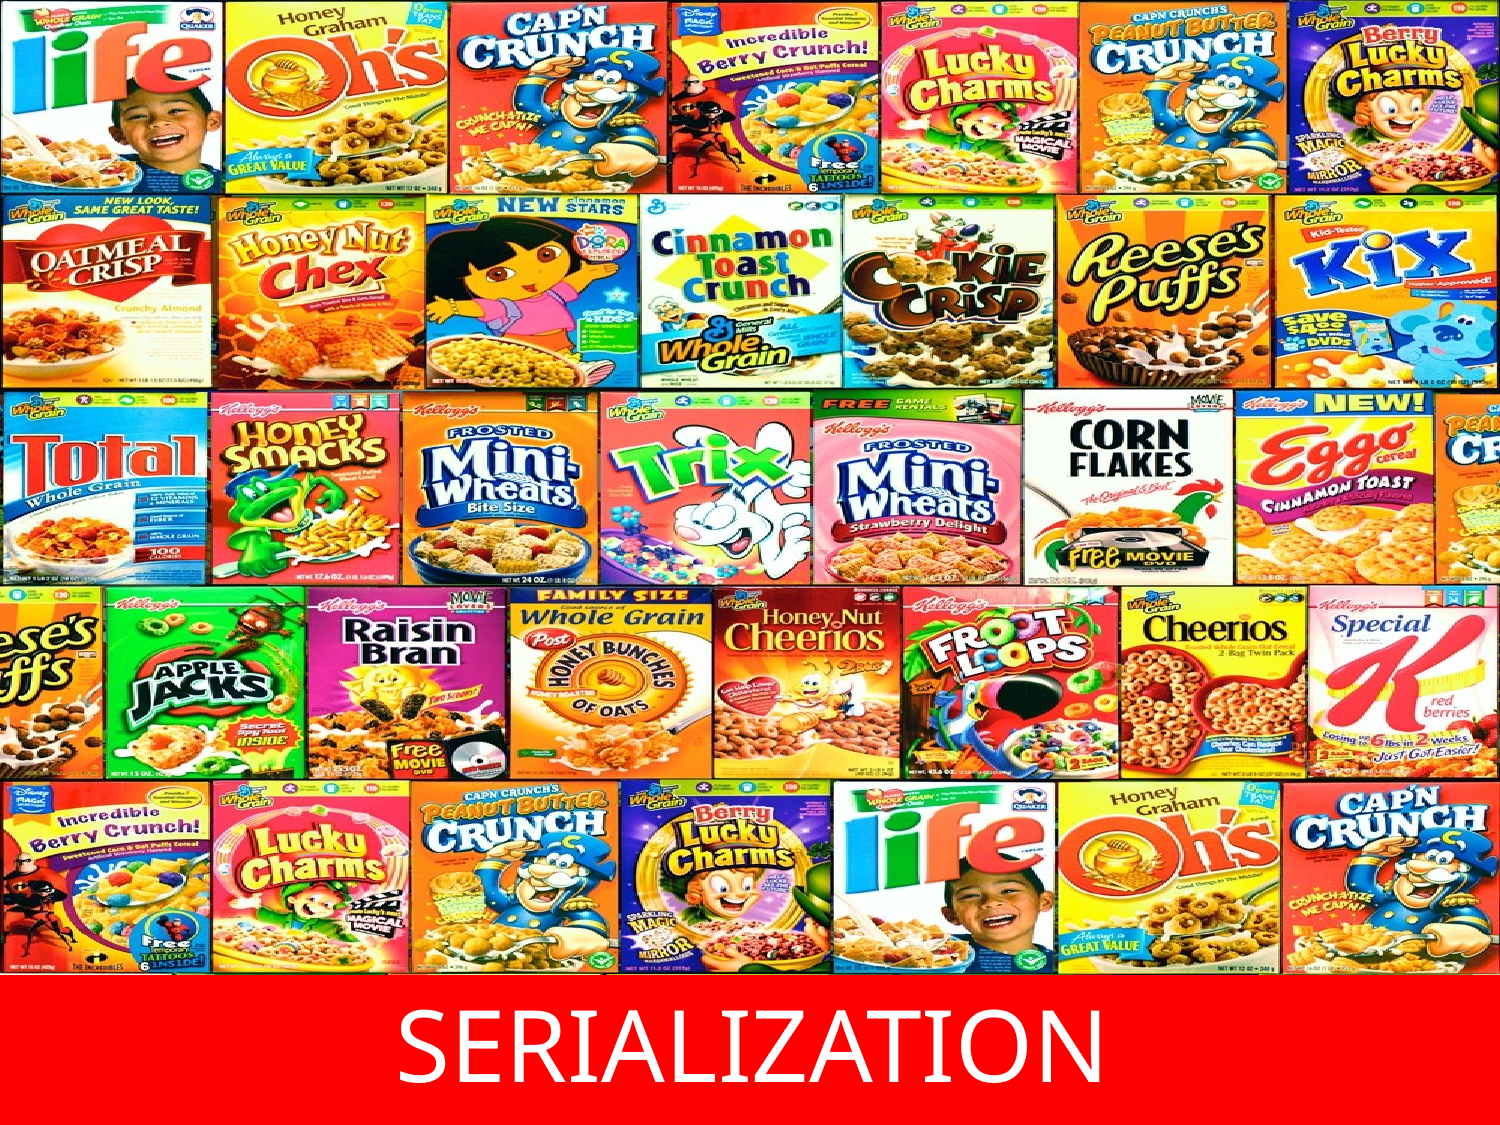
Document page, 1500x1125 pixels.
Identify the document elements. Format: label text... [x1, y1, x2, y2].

picture [865, 970, 893, 975]
list SERIALIZATION [28, 975, 1478, 1111]
picture [0, 413, 6, 440]
picture [0, 0, 1500, 975]
